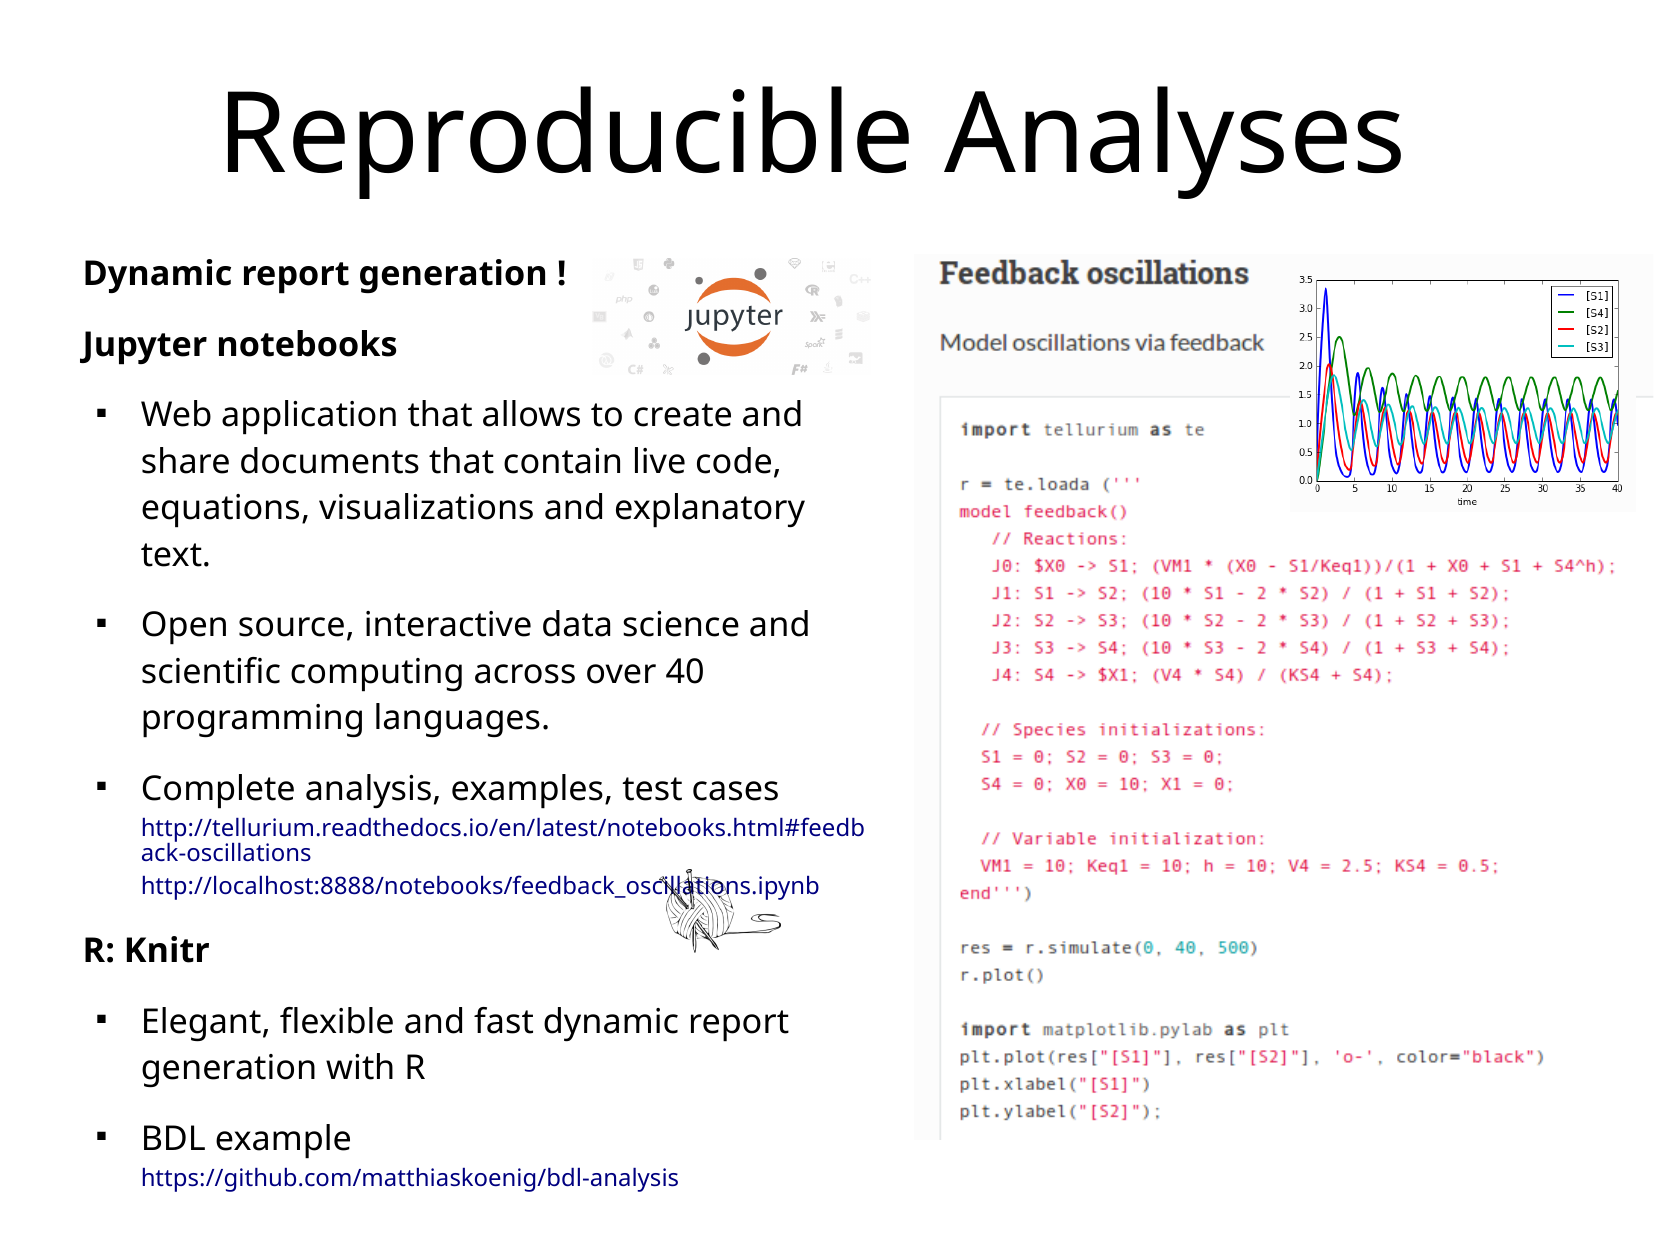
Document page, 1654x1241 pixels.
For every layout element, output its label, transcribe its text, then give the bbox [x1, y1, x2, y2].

picture [914, 254, 1654, 1141]
picture [592, 258, 871, 376]
title Reproducible Analyses [82, 25, 1571, 233]
picture [659, 869, 781, 953]
list Dynamic report generation ! Jupyter notebooks Web application that allows to create and share documents that contain live code, equations, visualizations and explanatory text. Open source, interactive data science and scientific computing across over 40 programming languages. Complete analysis, examples, test cases http://tellurium.readthedocs.io/en/latest/notebooks.html#feedback-oscillationshttp://localhost:8888/notebooks/feedback_oscillations.ipynb R: Knitr Elegant, flexible and fast dynamic report generation with R BDL example https://github.com/matthiaskoenig/bdl-analysis [82, 248, 871, 1171]
